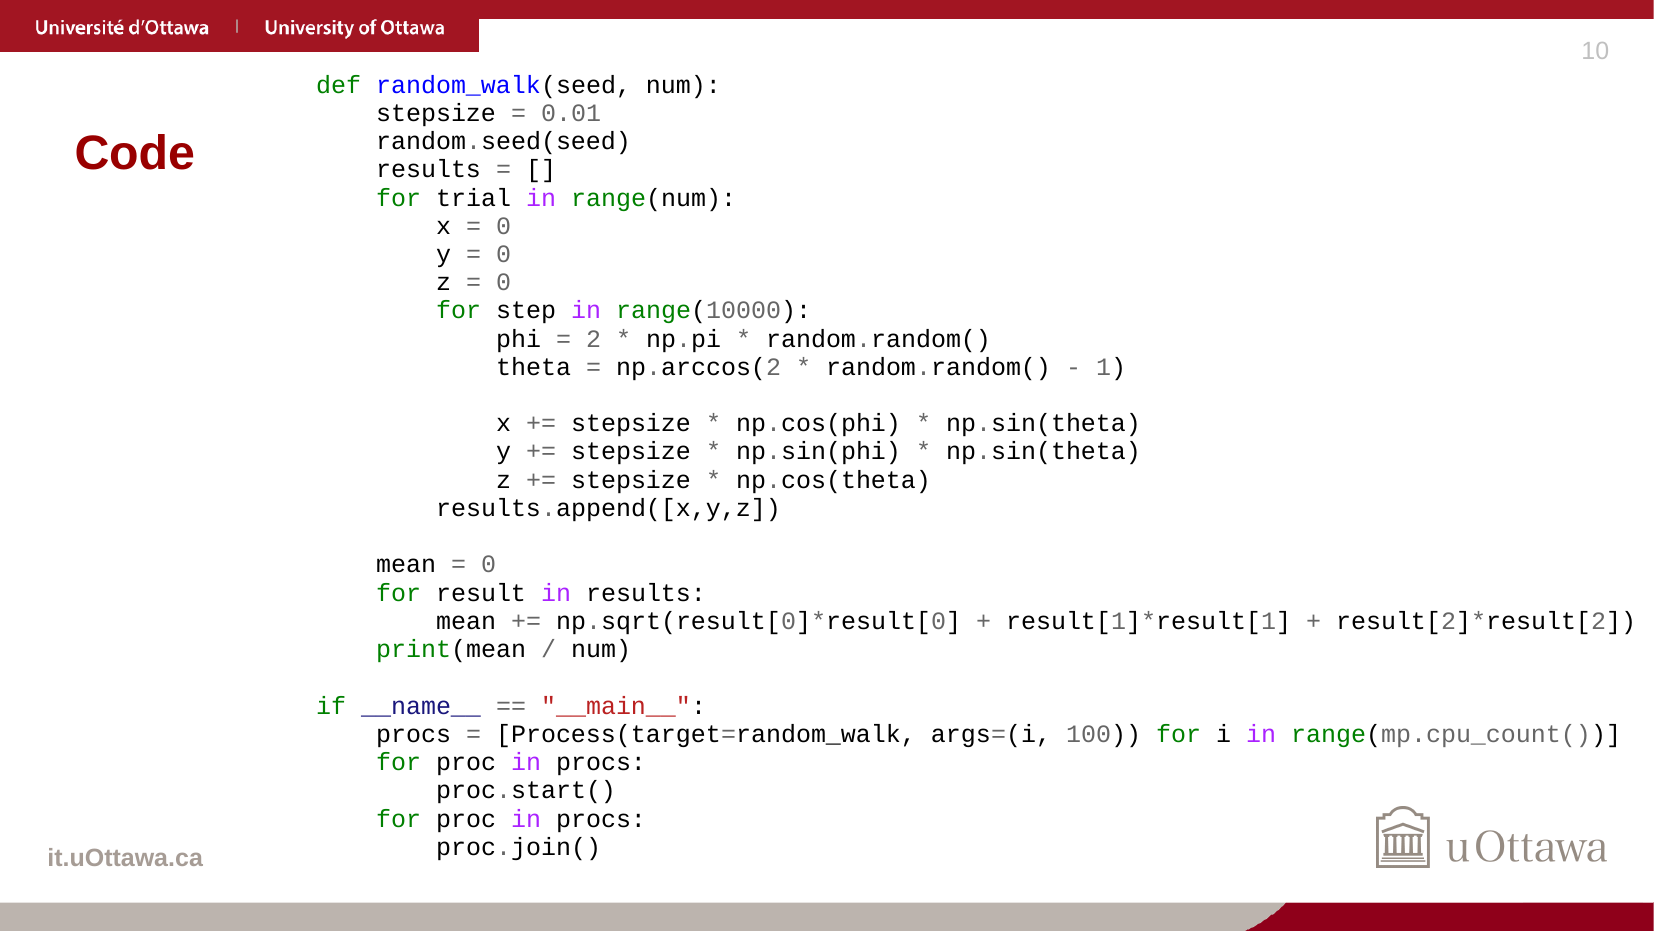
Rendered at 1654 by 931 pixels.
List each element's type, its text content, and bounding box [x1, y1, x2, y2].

picture [0, 0, 1654, 52]
picture [0, 903, 1654, 931]
text_box def random_walk(seed, num): stepsize = 0.01 random.seed(seed) results = [] for trial in range(num): x = 0 y = 0 z = 0 for step in range(10000): phi = 2 * np.pi * random.random() theta = np.arccos(2 * random.random() - 1) x += stepsize * np.cos(phi) * np.sin(theta) y += stepsize * np.sin(phi) * np.sin(theta) z += stepsize * np.cos(theta) results.append([x,y,z]) mean = 0 for result in results: mean += np.sqrt(result[0]*result[0] + result[1]*result[1] + result[2]*result[2]) print(mean / num) if __name__ == "__main__": procs = [Process(target=random_walk, args=(i, 100)) for i in range(mp.cpu_count())] for proc in procs: proc.start() for proc in procs: proc.join() [301, 64, 1654, 899]
title Code [74, 93, 301, 212]
